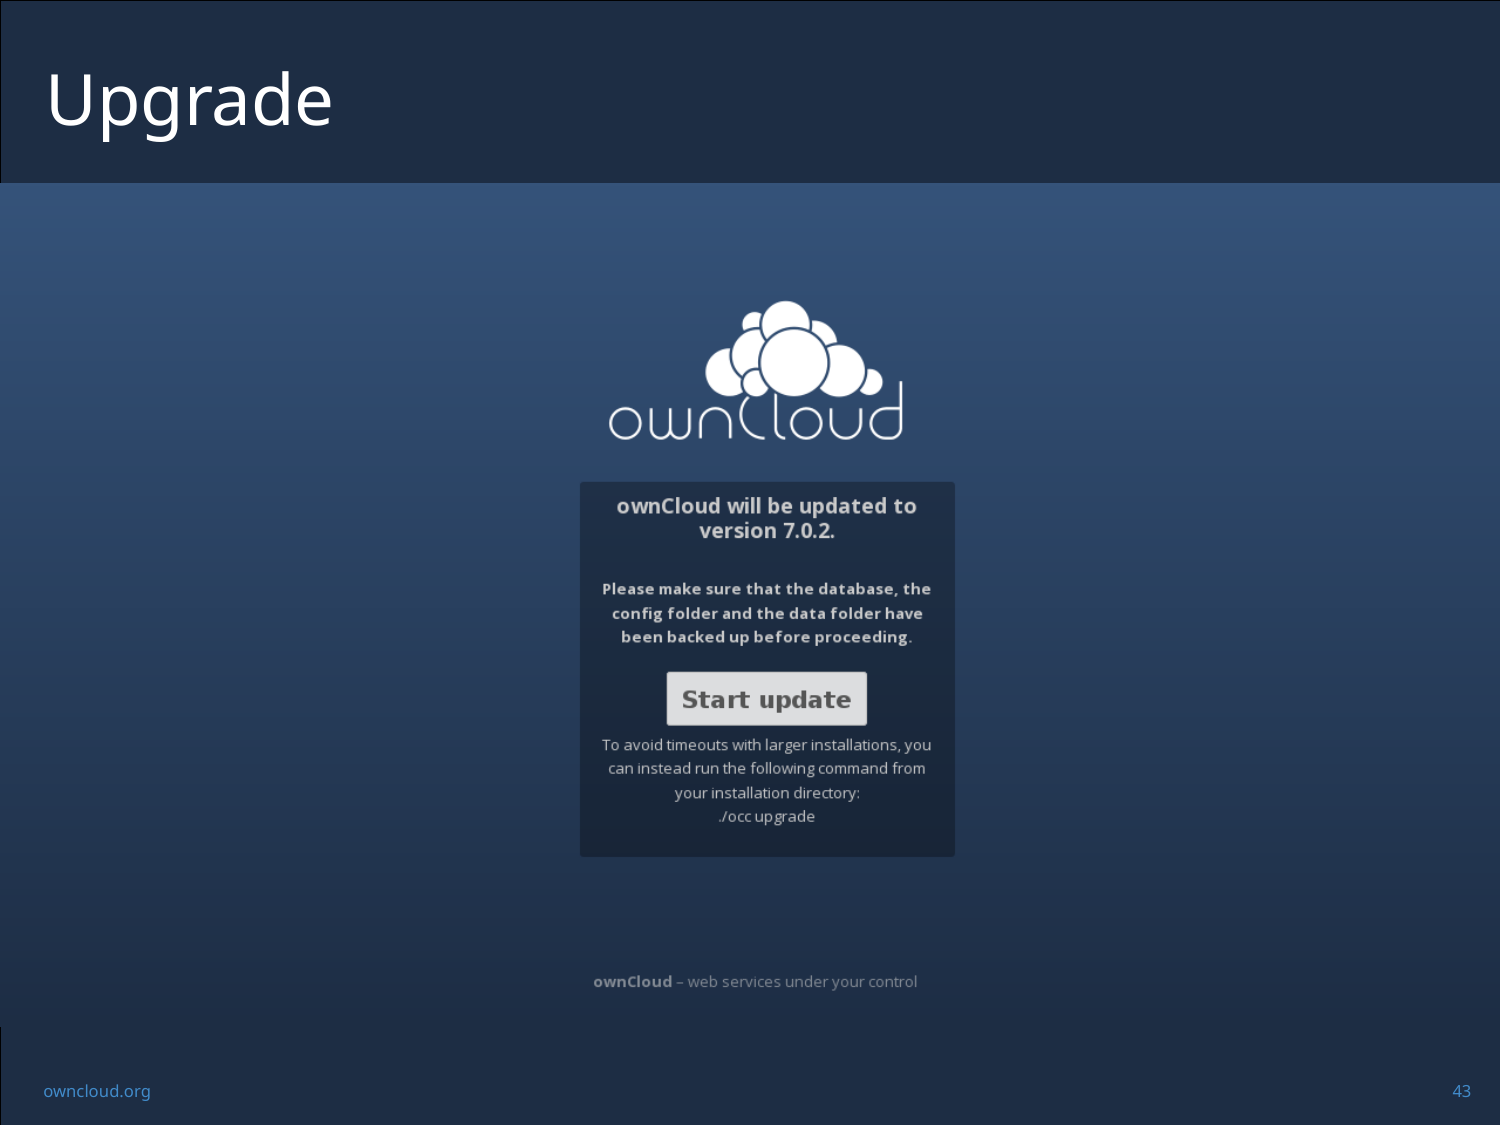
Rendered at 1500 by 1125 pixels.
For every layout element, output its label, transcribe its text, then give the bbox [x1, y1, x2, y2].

picture [0, 183, 1500, 1027]
title Upgrade [45, 3, 1396, 183]
